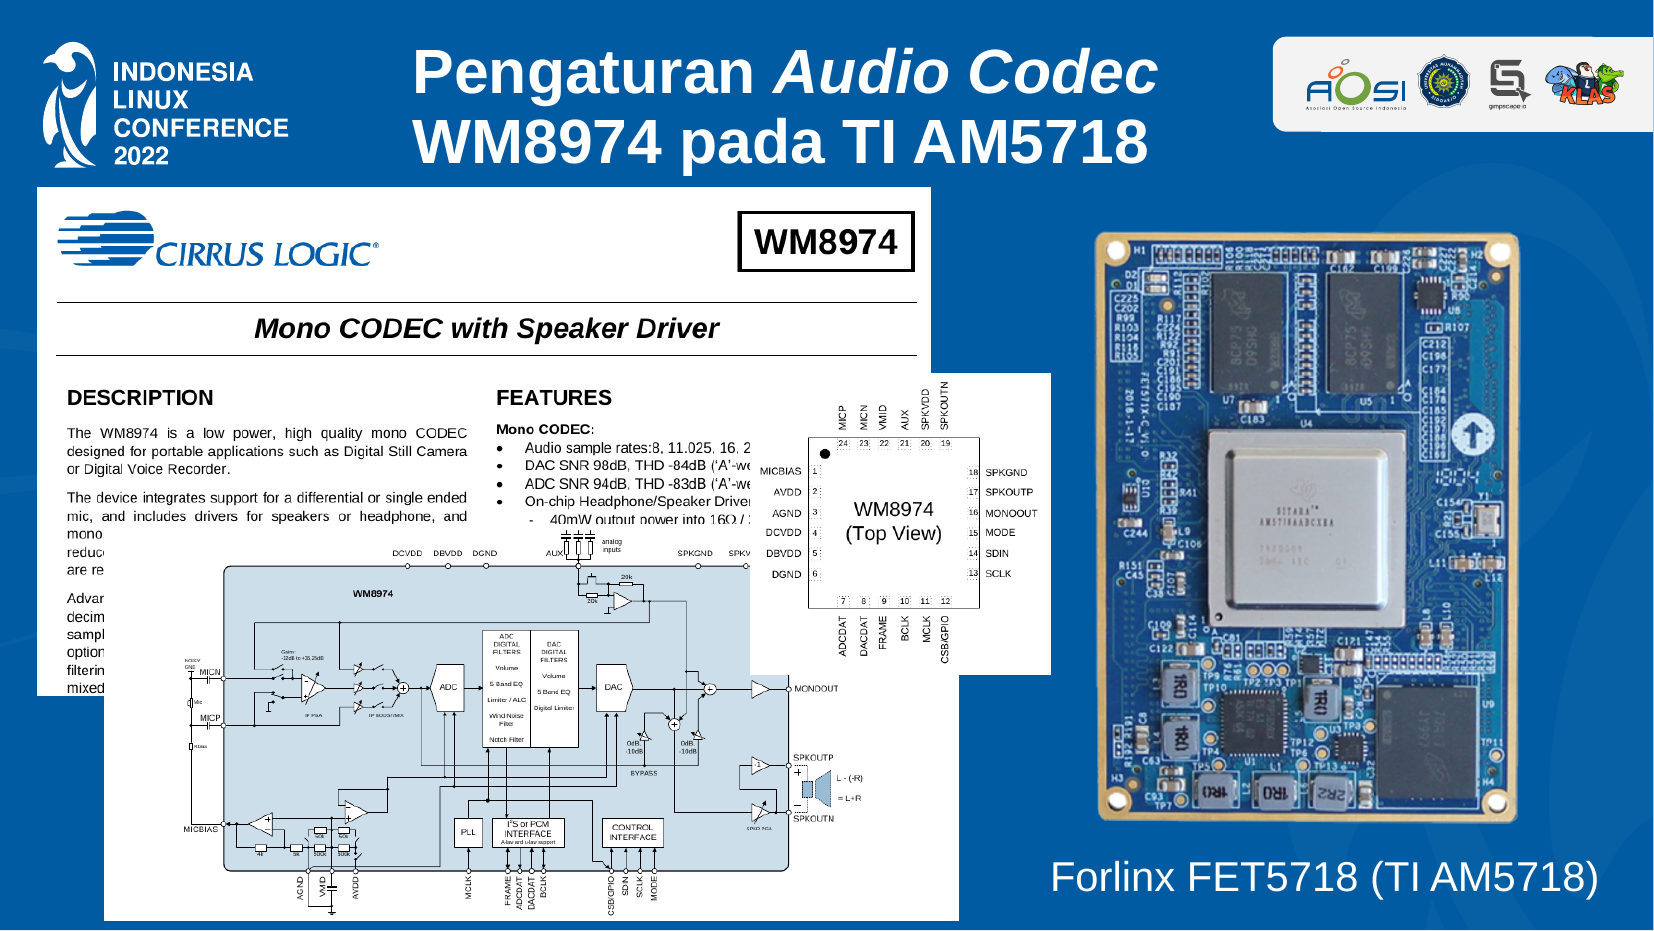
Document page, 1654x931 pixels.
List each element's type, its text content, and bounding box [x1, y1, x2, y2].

title Pengaturan Audio Codec WM8974 pada TI AM5718 [412, 37, 1576, 178]
title Forlinx FET5718 (TI AM5718) [1050, 853, 1613, 901]
picture [37, 187, 1593, 921]
picture [1576, 62, 1624, 105]
